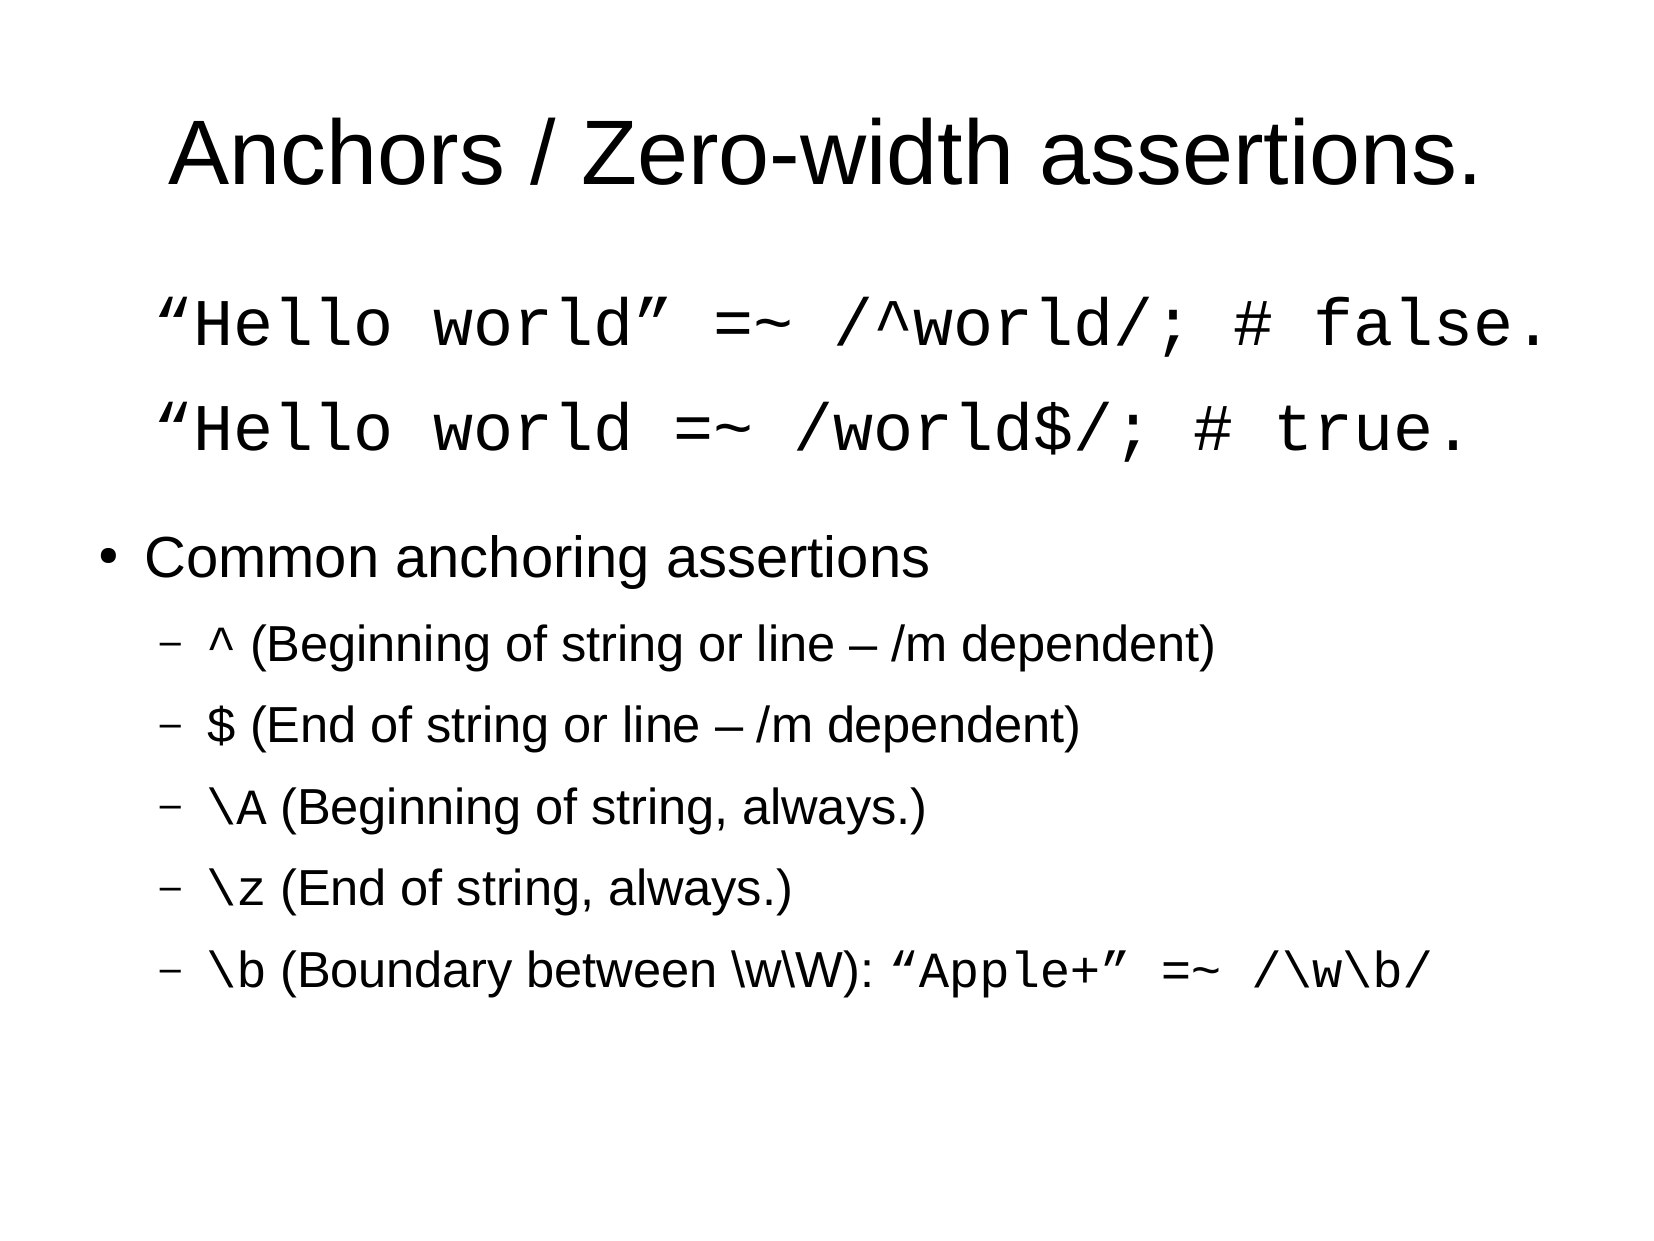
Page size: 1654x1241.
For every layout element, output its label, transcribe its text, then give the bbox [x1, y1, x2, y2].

list Common anchoring assertions ^ (Beginning of string or line – /m dependent) $ (End of string or line – /m dependent) \A (Beginning of string, always.) \z (End of string, always.) \b (Boundary between \w\W): “Apple+” =~ /\w\b/ [82, 525, 1571, 1009]
title Anchors / Zero-width assertions. [82, 49, 1571, 257]
list “Hello world” =~ /^world/; # false. “Hello world =~ /world$/; # true. [82, 290, 1571, 511]
